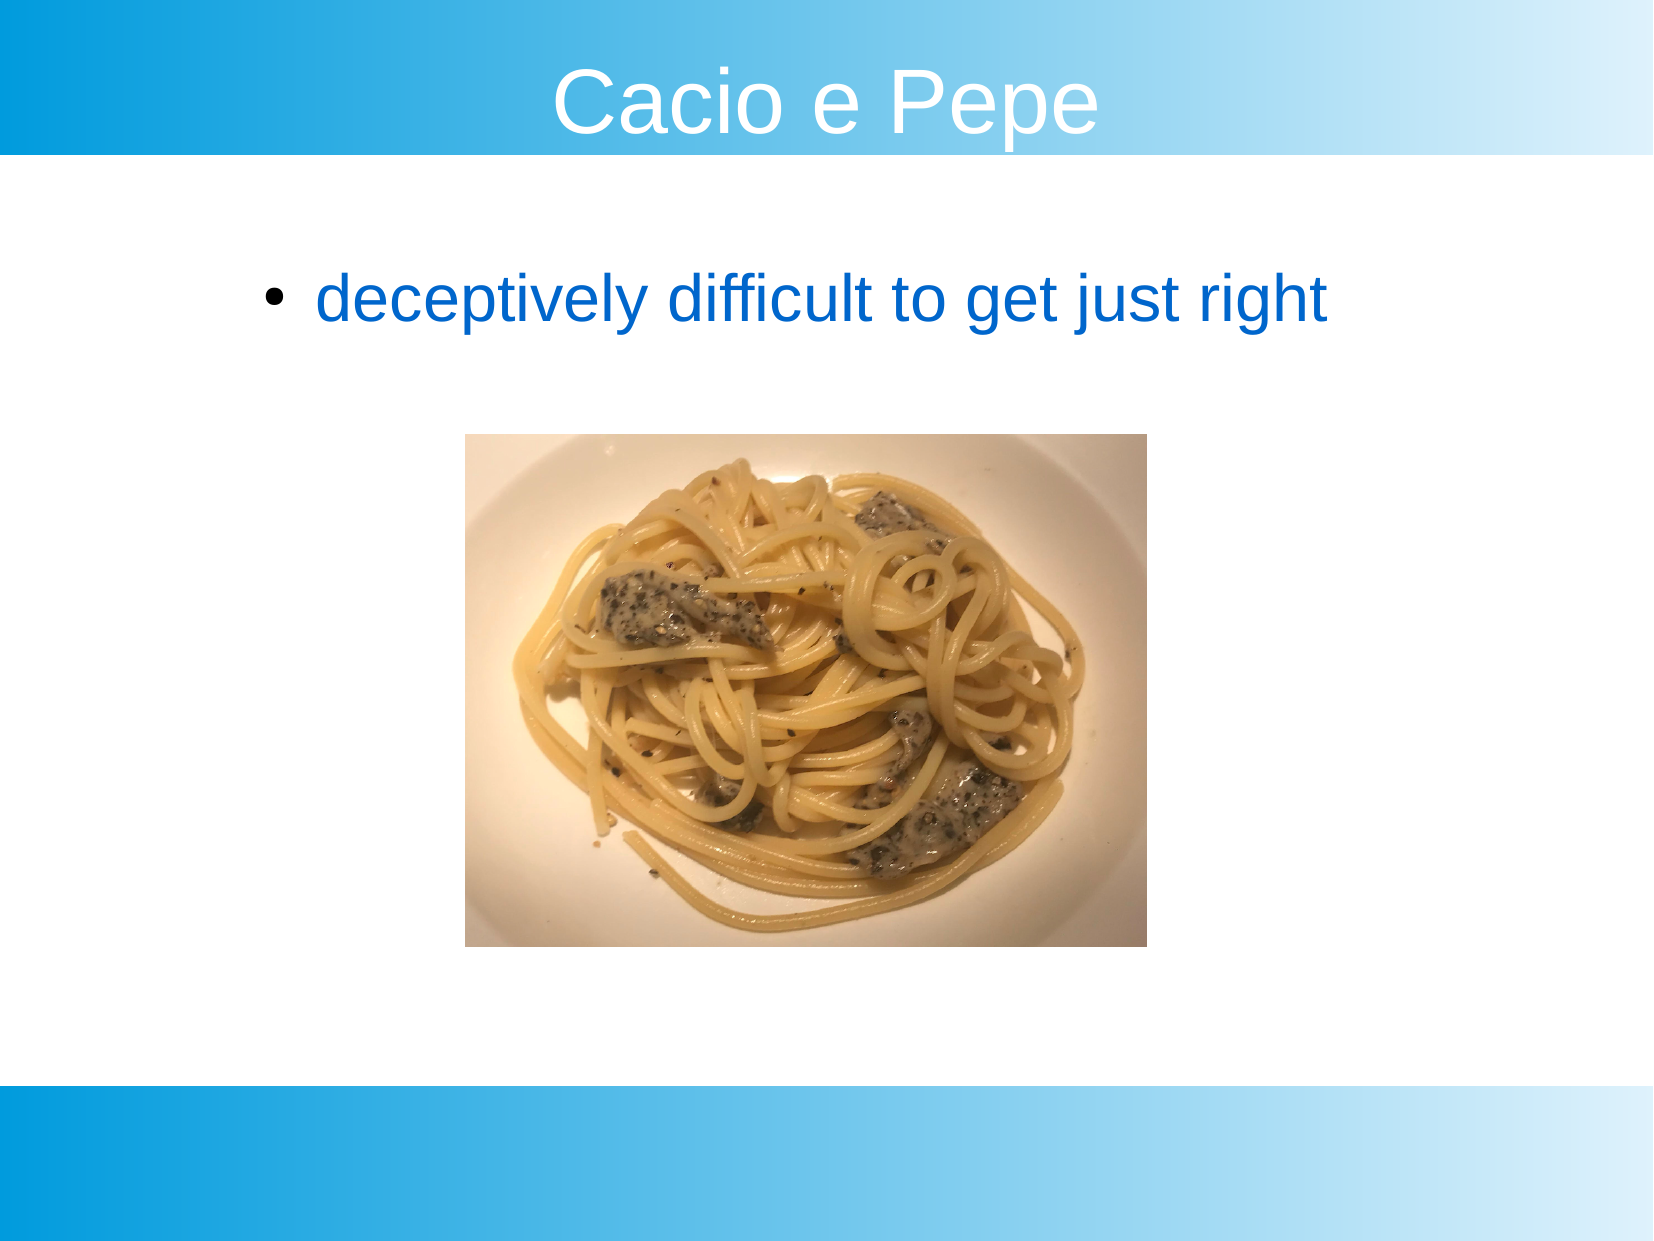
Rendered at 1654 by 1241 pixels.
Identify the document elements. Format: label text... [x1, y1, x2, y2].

picture [465, 434, 1147, 947]
list deceptively difficult to get just right [244, 260, 1415, 486]
title Cacio e Pepe [82, 49, 1571, 155]
